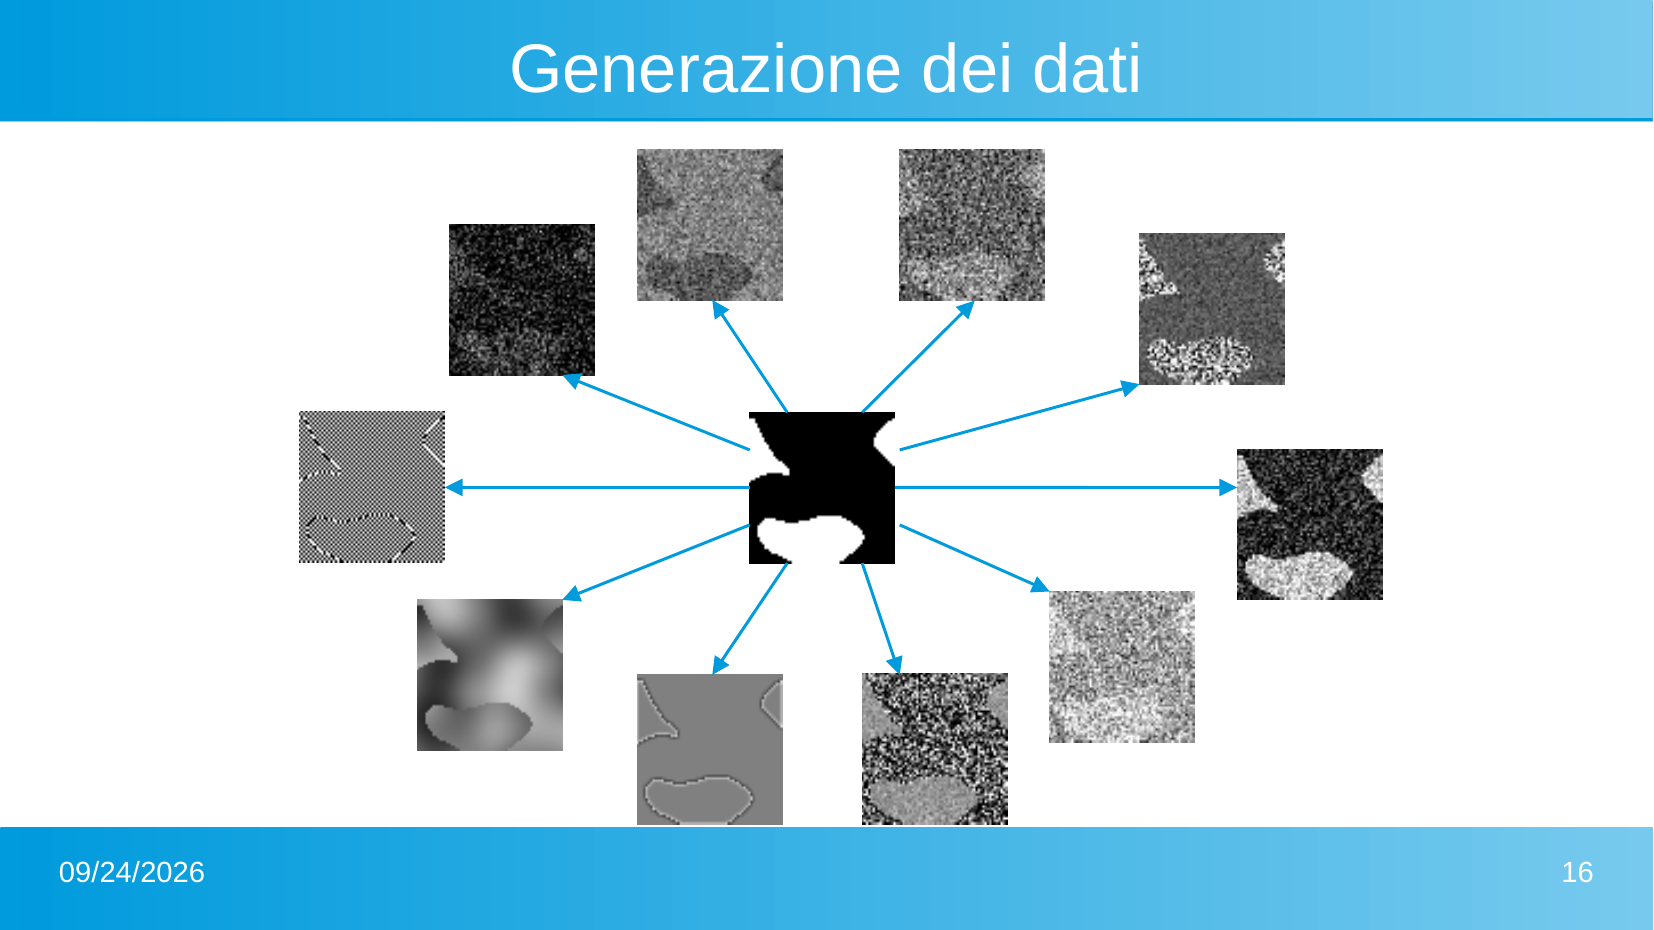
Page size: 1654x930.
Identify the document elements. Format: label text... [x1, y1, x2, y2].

picture [637, 149, 783, 301]
picture [899, 149, 1045, 301]
picture [862, 673, 1008, 825]
picture [449, 224, 595, 376]
title Generazione dei dati [58, 29, 1594, 108]
picture [1237, 449, 1383, 600]
picture [1139, 233, 1285, 385]
picture [299, 411, 445, 563]
picture [749, 412, 895, 564]
picture [1049, 590, 1195, 743]
picture [637, 674, 783, 825]
picture [417, 599, 563, 751]
